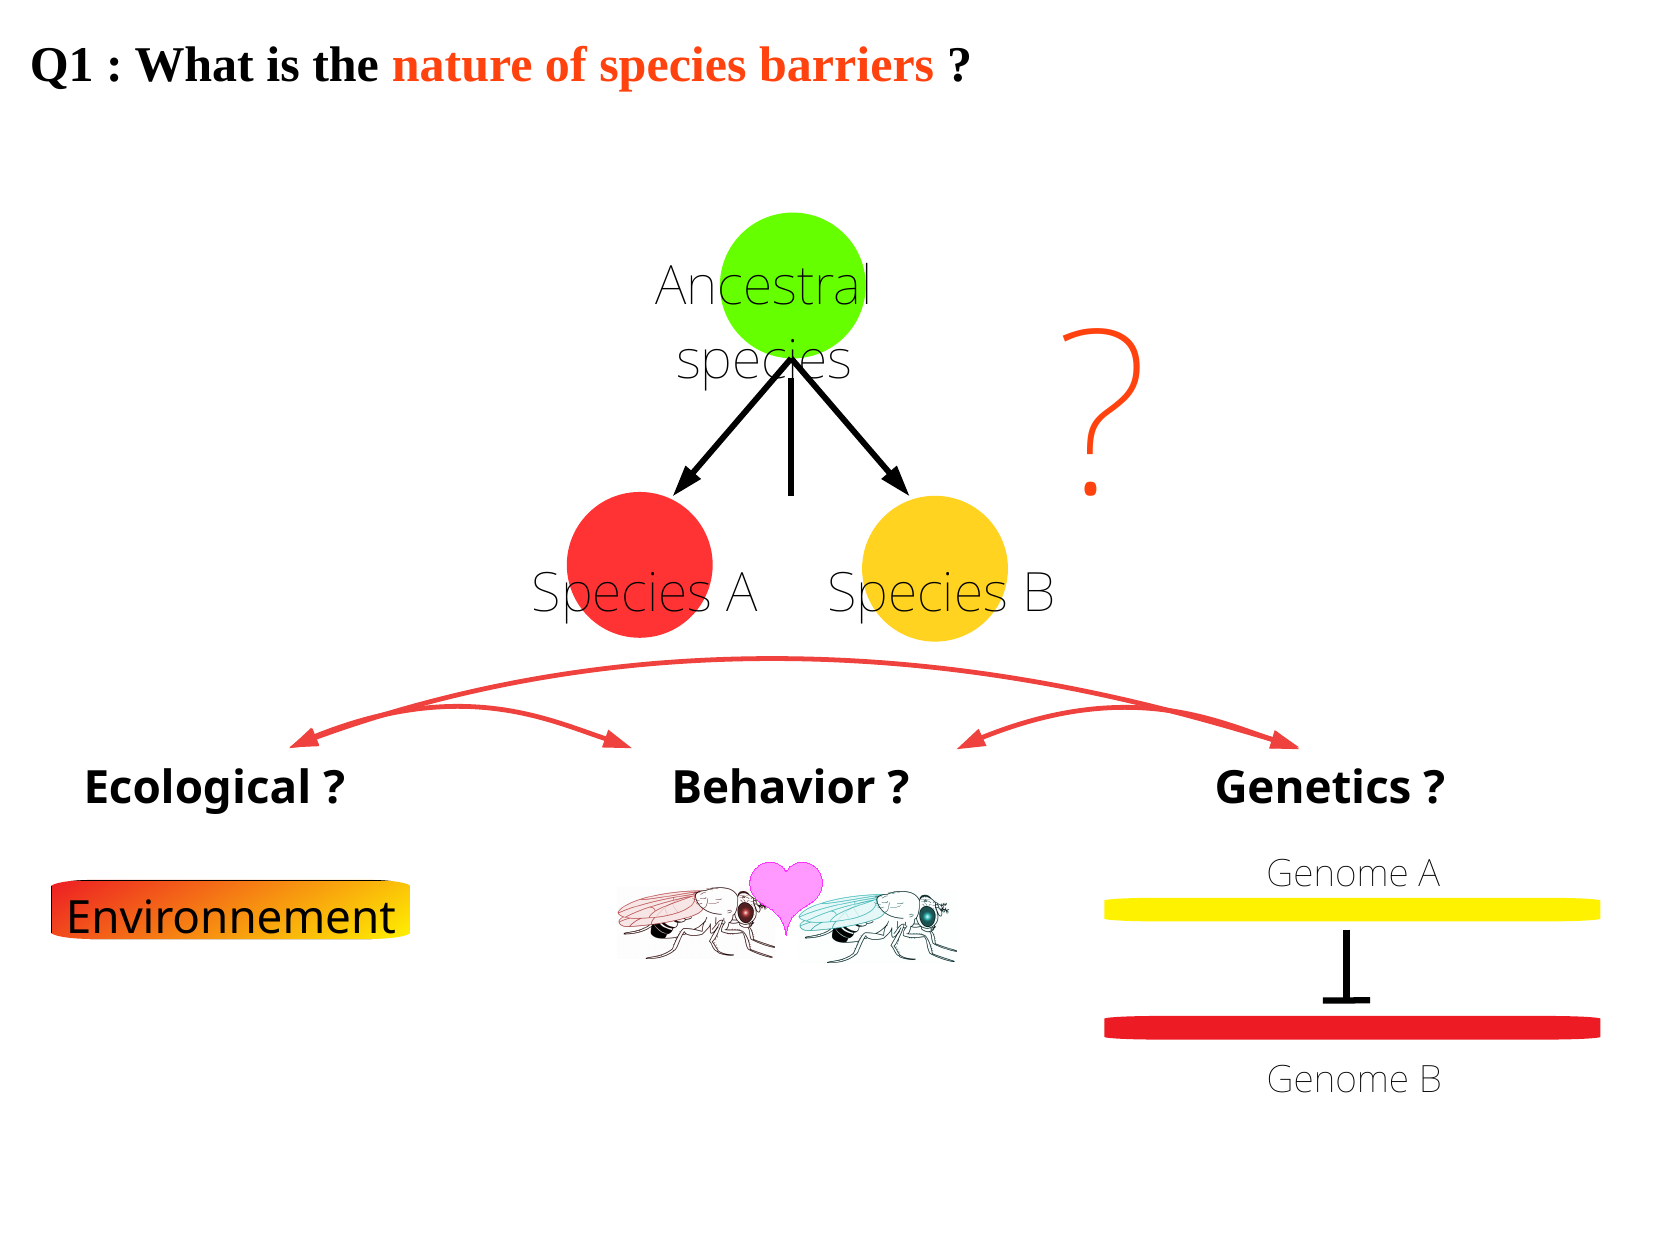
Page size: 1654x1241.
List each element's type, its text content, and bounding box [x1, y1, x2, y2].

text_box [569, 491, 711, 546]
text_box ? [1039, 242, 1197, 514]
text_box [1104, 1015, 1601, 1040]
text_box Behavior ? [656, 747, 923, 823]
text_box Genetics ? [1199, 747, 1520, 823]
text_box [595, 623, 684, 638]
text_box Genome A [1251, 838, 1459, 896]
text_box [749, 862, 823, 936]
text_box [736, 212, 849, 239]
text_box [886, 623, 984, 642]
text_box Species A [516, 546, 805, 623]
text_box Species B [812, 546, 1102, 623]
text_box Ancestral species [640, 239, 940, 376]
text_box [390, 880, 411, 939]
picture [617, 886, 775, 959]
text_box Q1 : What is the nature of species barriers ? [15, 29, 1613, 100]
text_box [1104, 897, 1601, 922]
text_box [865, 495, 1005, 546]
text_box Ecological ? [68, 747, 412, 823]
text_box Genome B [1251, 1045, 1461, 1103]
text_box Environnement [51, 877, 390, 953]
picture [798, 890, 957, 963]
